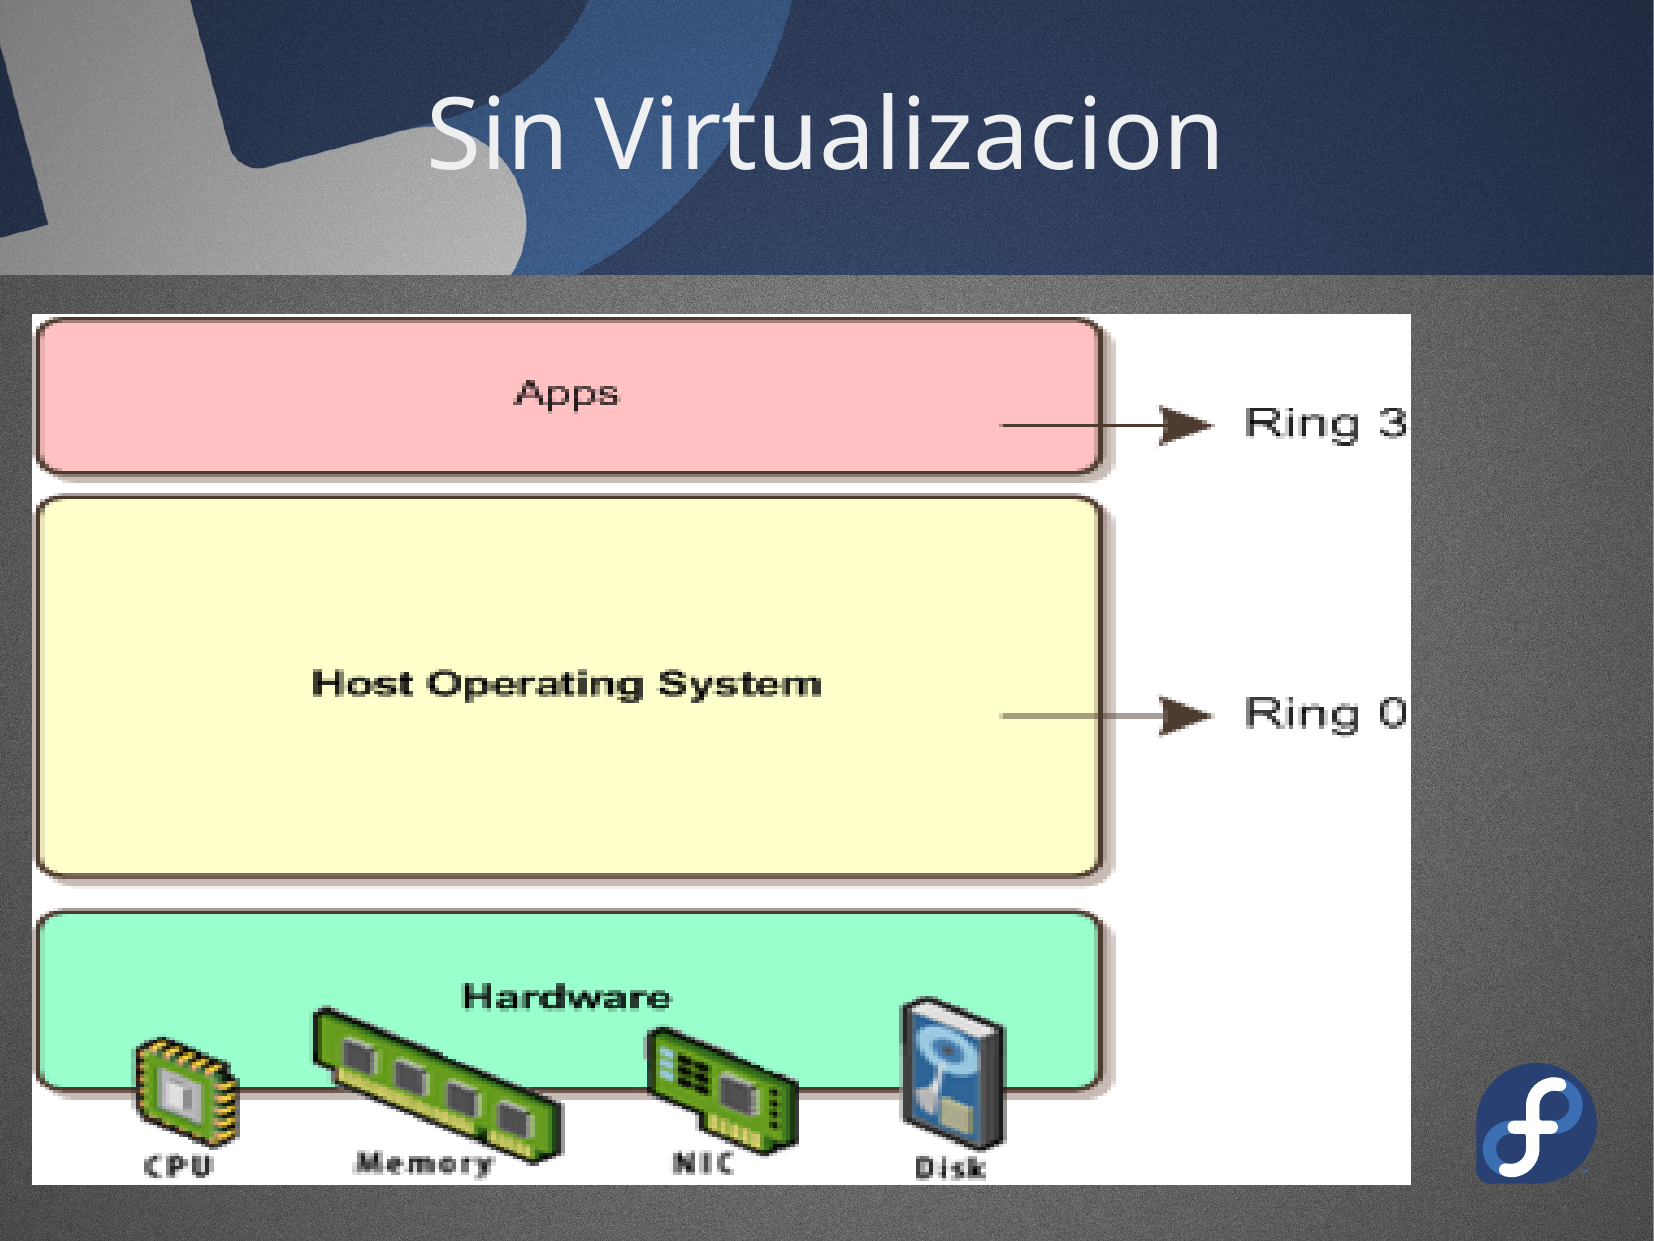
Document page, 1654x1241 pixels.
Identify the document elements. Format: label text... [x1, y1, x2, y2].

text_box Sin Virtualizacion [88, 29, 1565, 237]
picture [0, 0, 1654, 1241]
